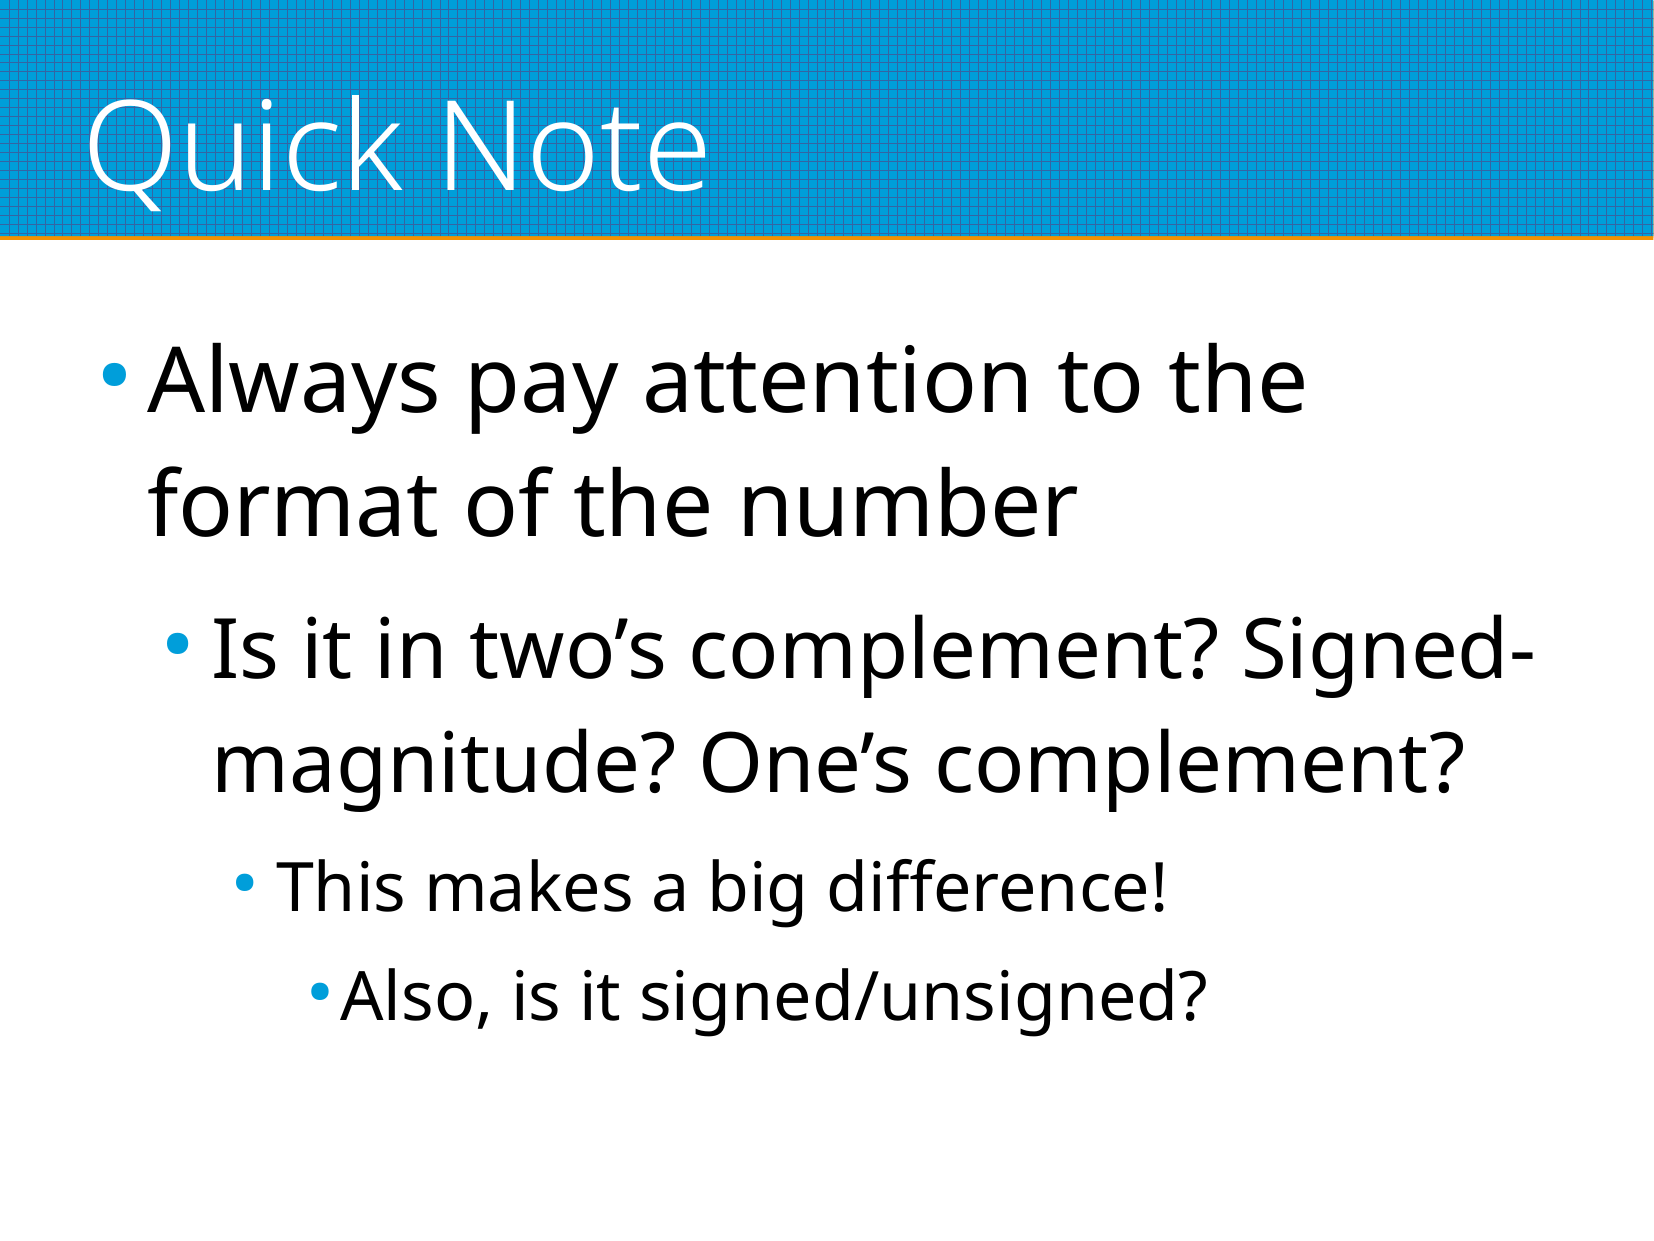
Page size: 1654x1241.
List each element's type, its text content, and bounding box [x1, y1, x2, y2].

list Always pay attention to the format of the number Is it in two’s complement? Signed-magnitude? One’s complement? This makes a big difference! Also, is it signed/unsigned? [82, 314, 1563, 1081]
title Quick Note [82, 19, 1571, 227]
